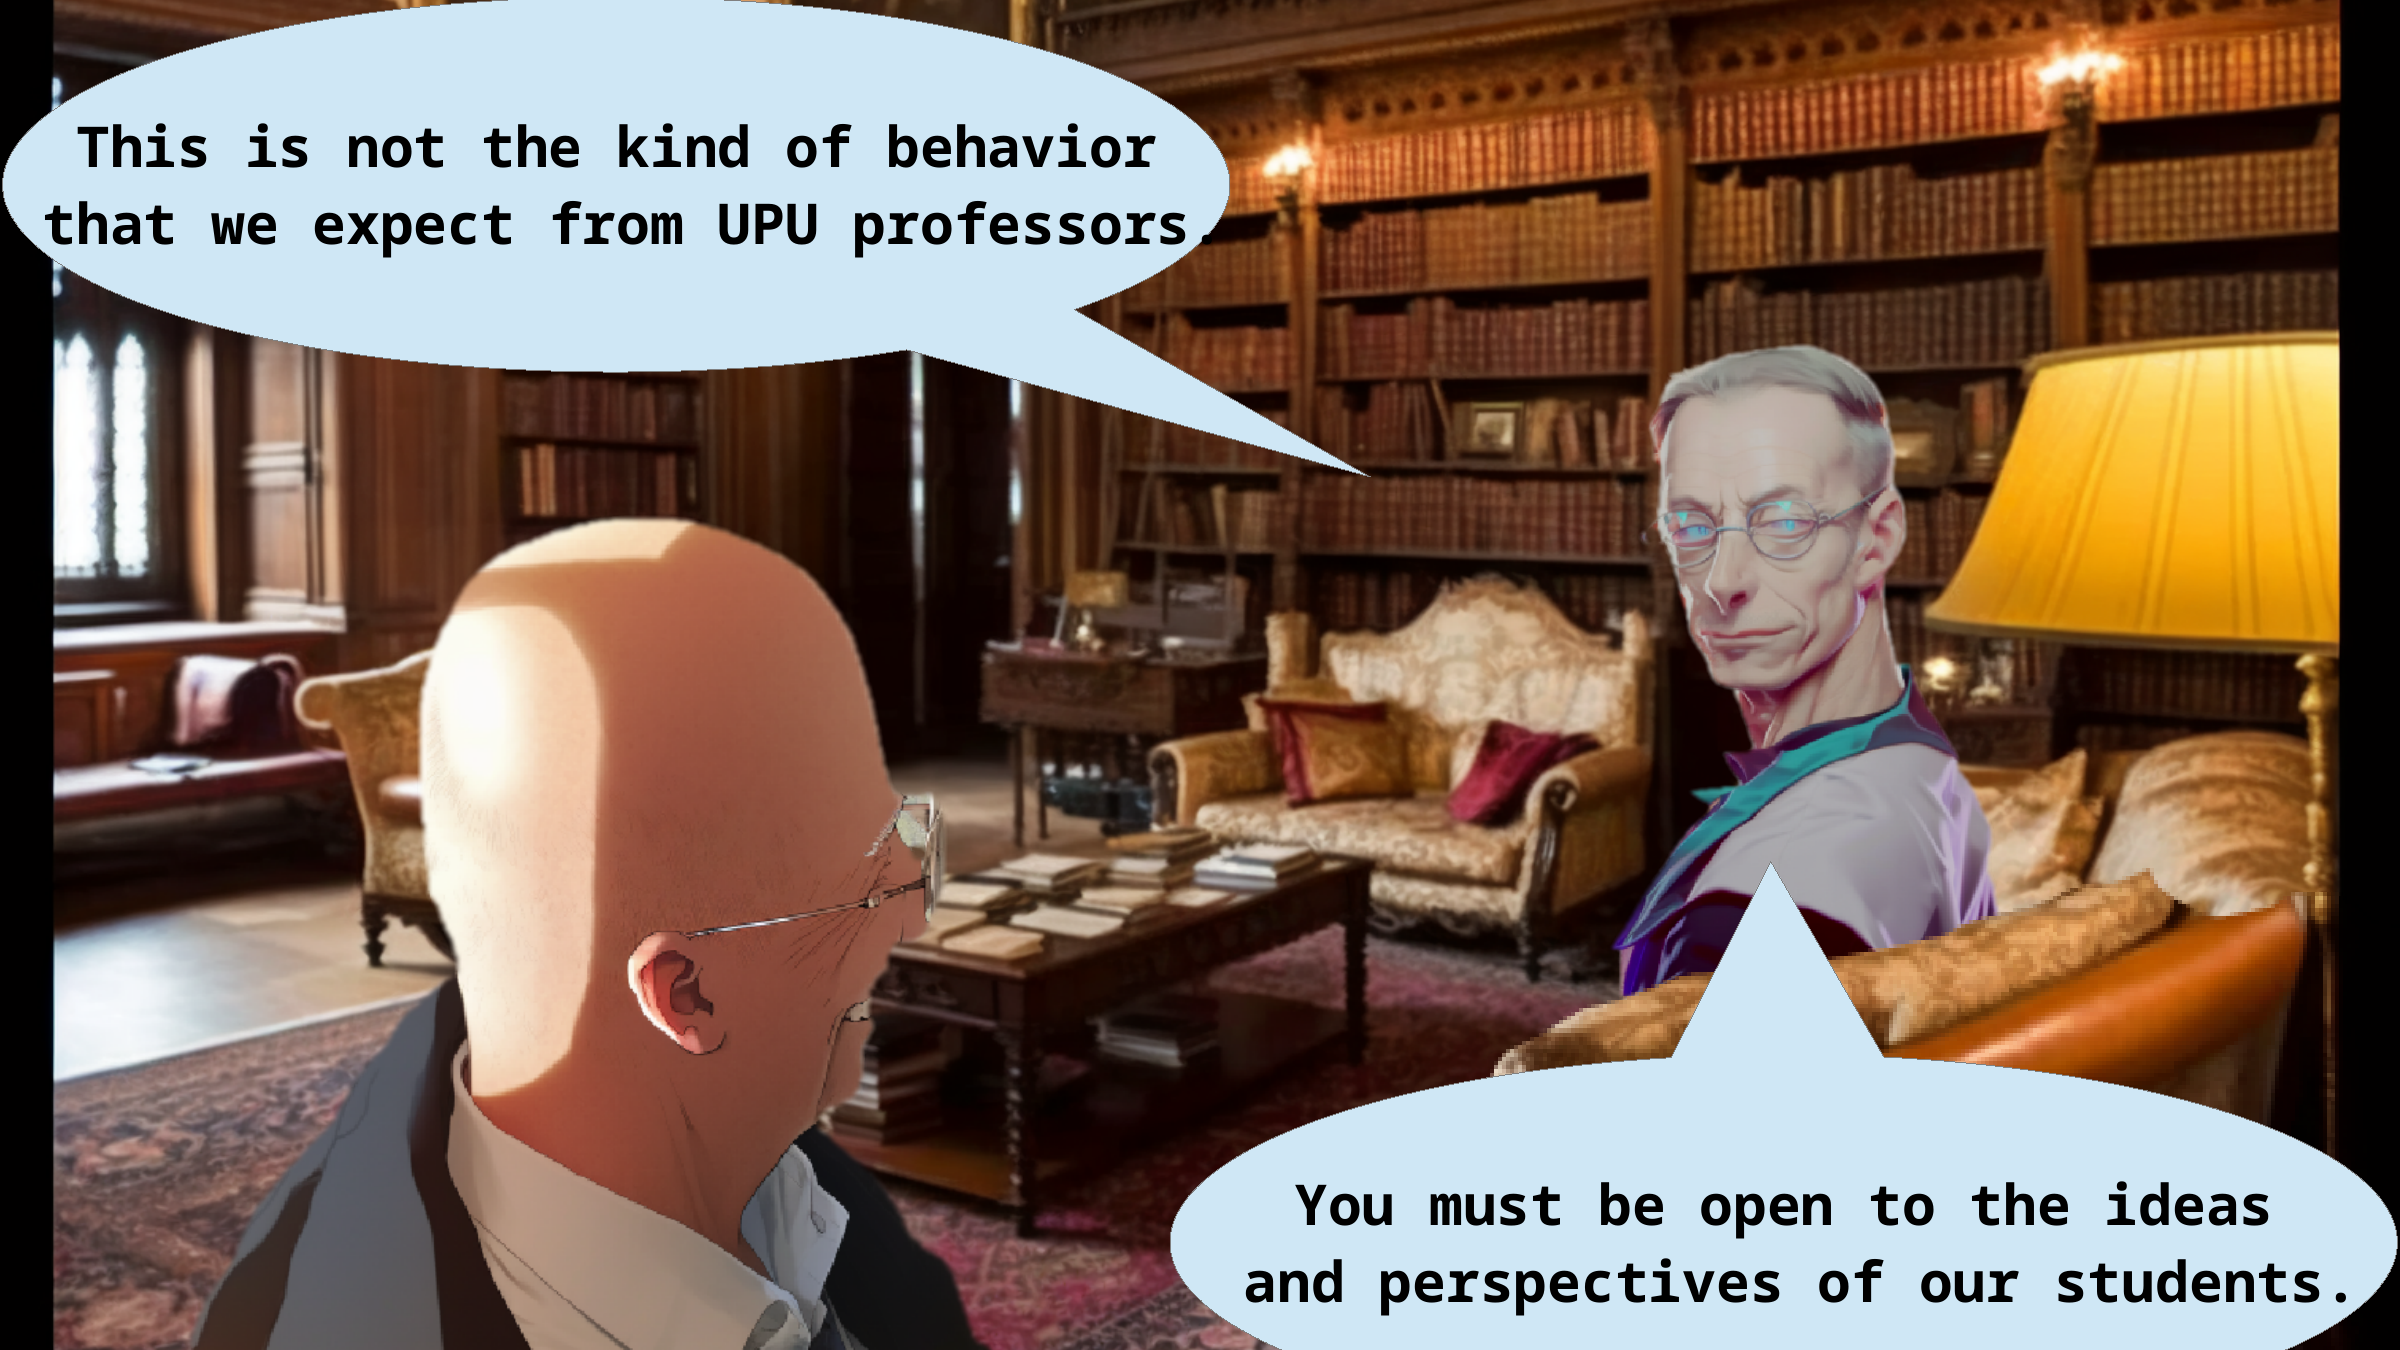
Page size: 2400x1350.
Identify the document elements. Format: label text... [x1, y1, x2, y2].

text_box You must be open to the ideas and perspectives of our students. [1170, 861, 2398, 1350]
picture [0, 0, 2400, 1350]
text_box This is not the kind of behavior that we expect from UPU professors. [2, 0, 1371, 477]
